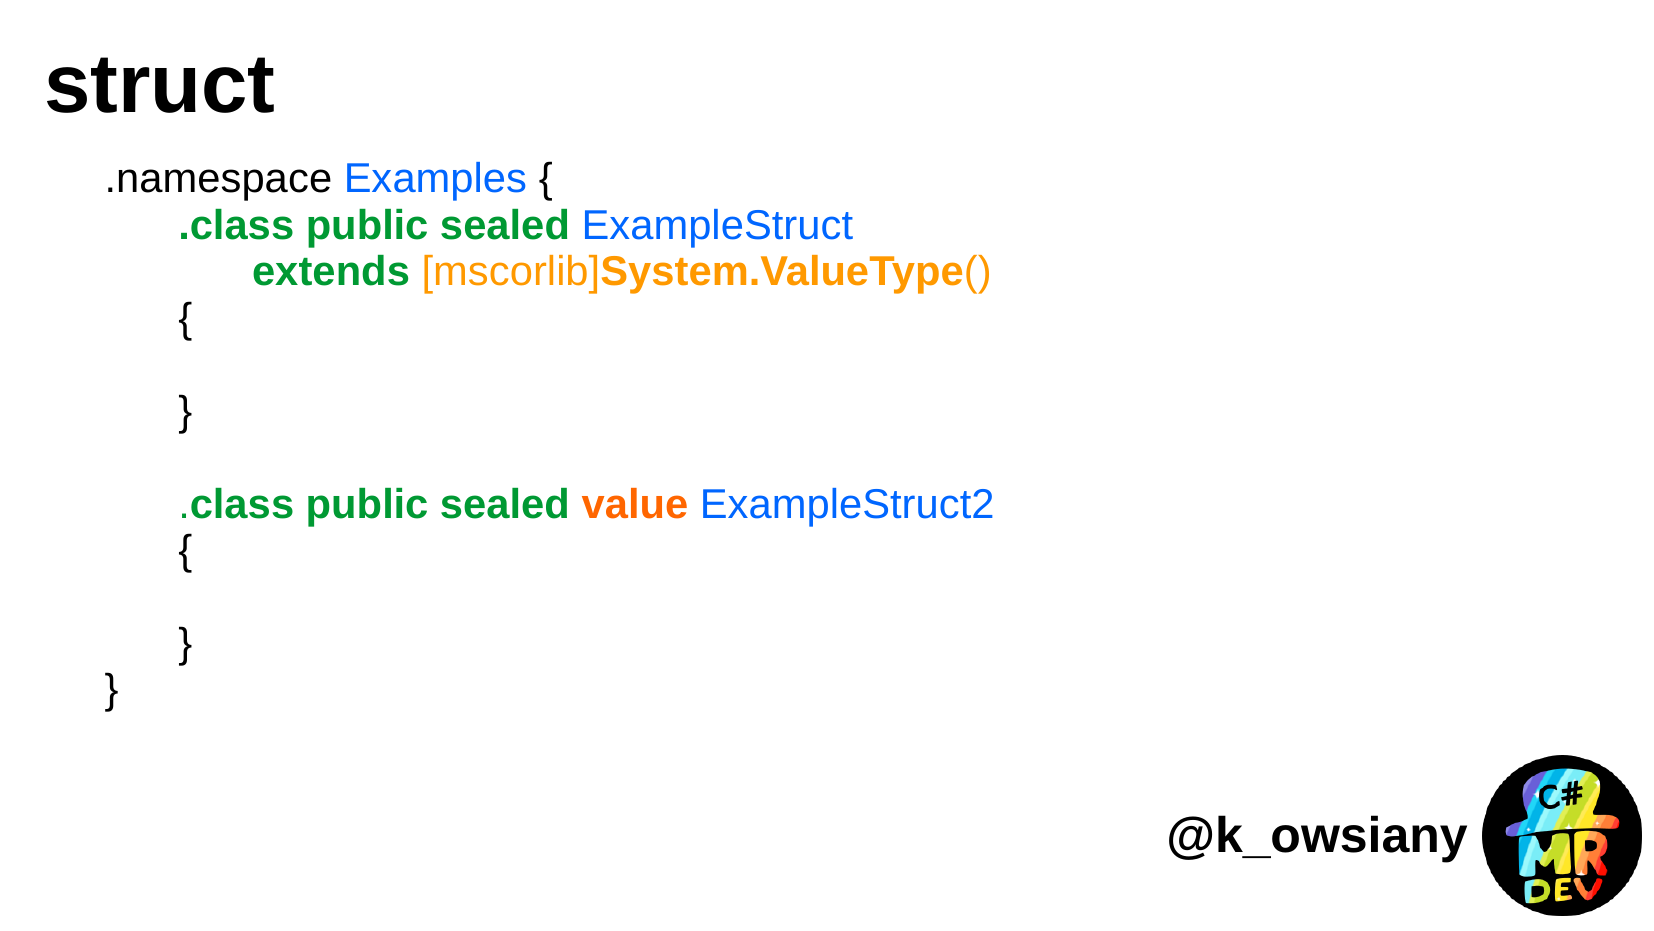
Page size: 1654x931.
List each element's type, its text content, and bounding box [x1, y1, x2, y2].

picture [1482, 755, 1642, 916]
text_box .namespace Examples { .class public sealed ExampleStruct extends [mscorlib]System.ValueType() { } .class public sealed value ExampleStruct2 { } } [89, 147, 1518, 721]
text_box struct [29, 29, 697, 138]
